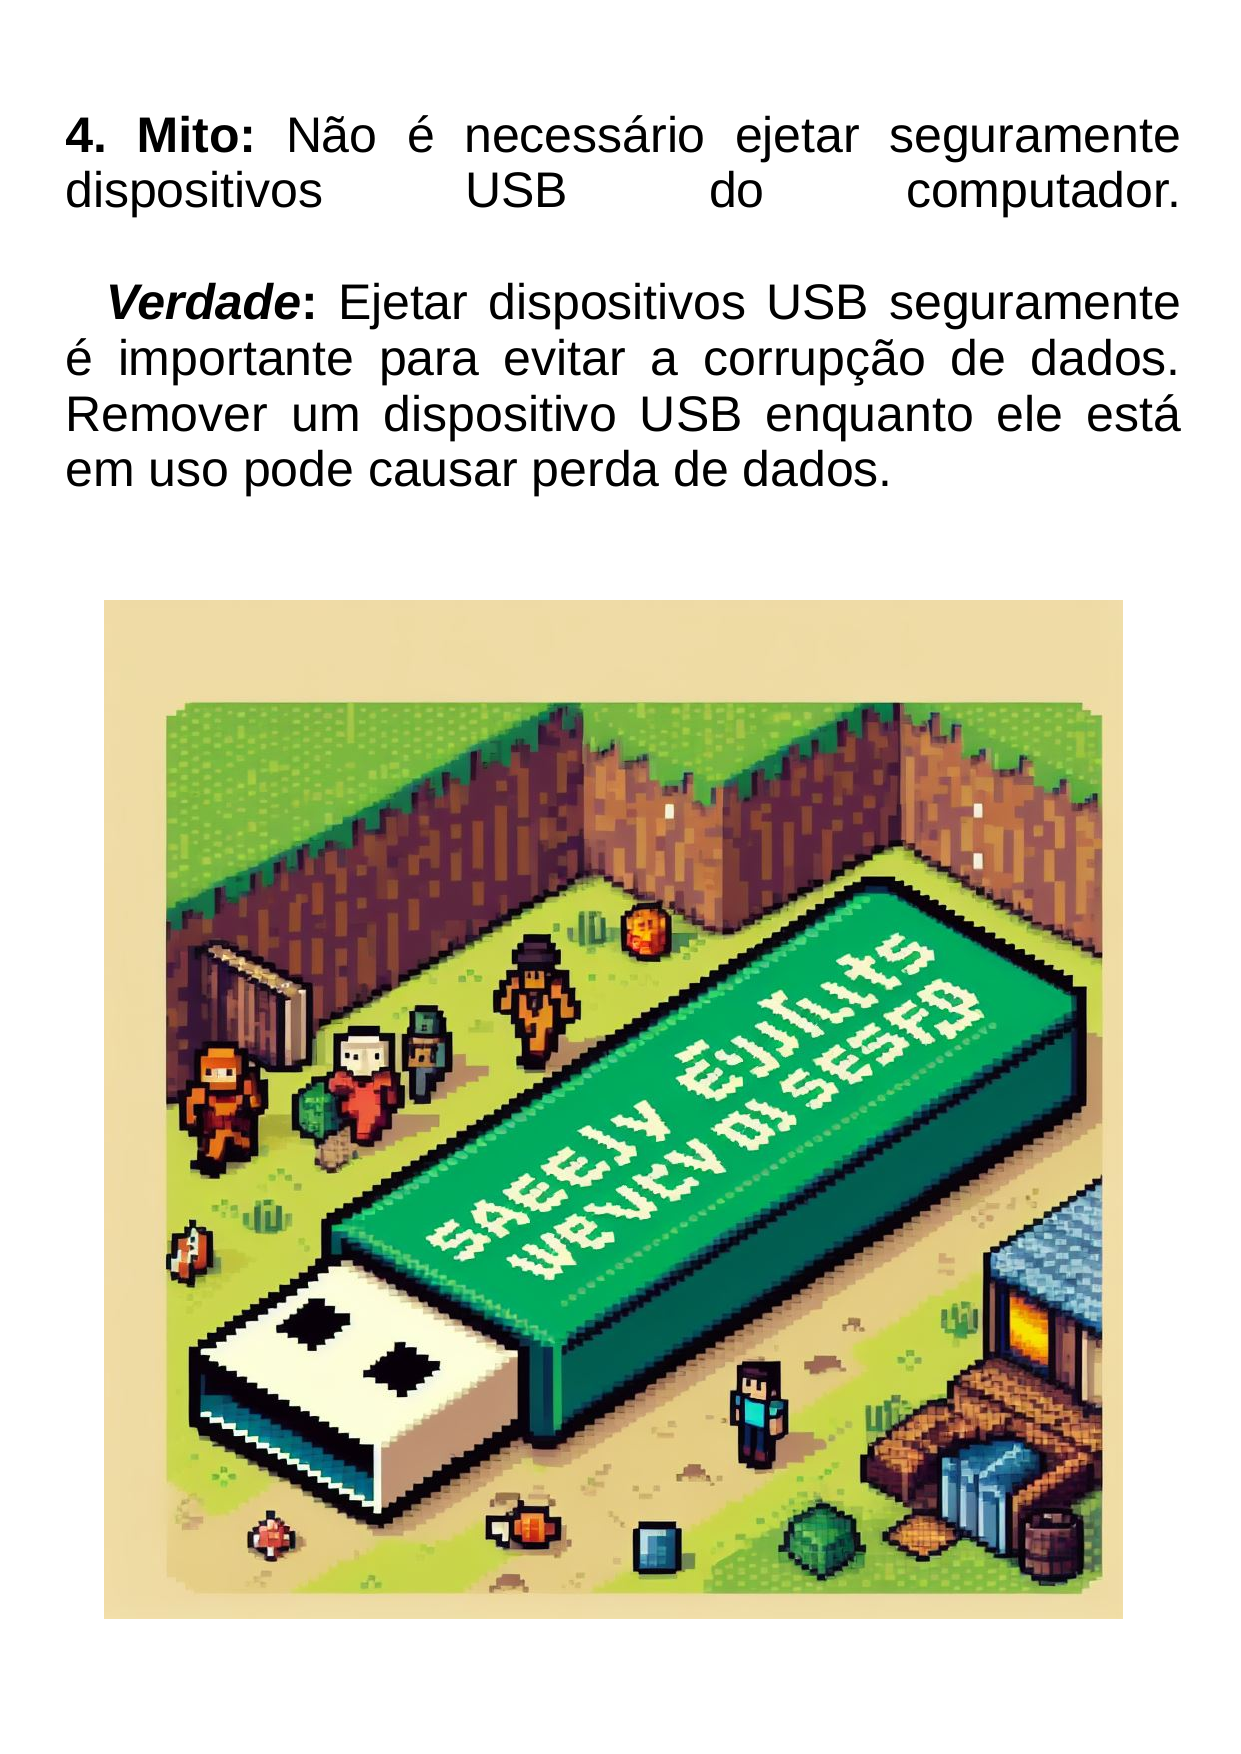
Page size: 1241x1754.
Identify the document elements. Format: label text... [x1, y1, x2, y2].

picture [104, 600, 1123, 1619]
title 4. Mito: Não é necessário ejetar seguramente dispositivos USB do computador. Verdade: Ejetar dispositivos USB seguramente é importante para evitar a corrupção de dados. Remover um dispositivo USB enquanto ele está em uso pode causar perda de dados. [65, 106, 1182, 498]
